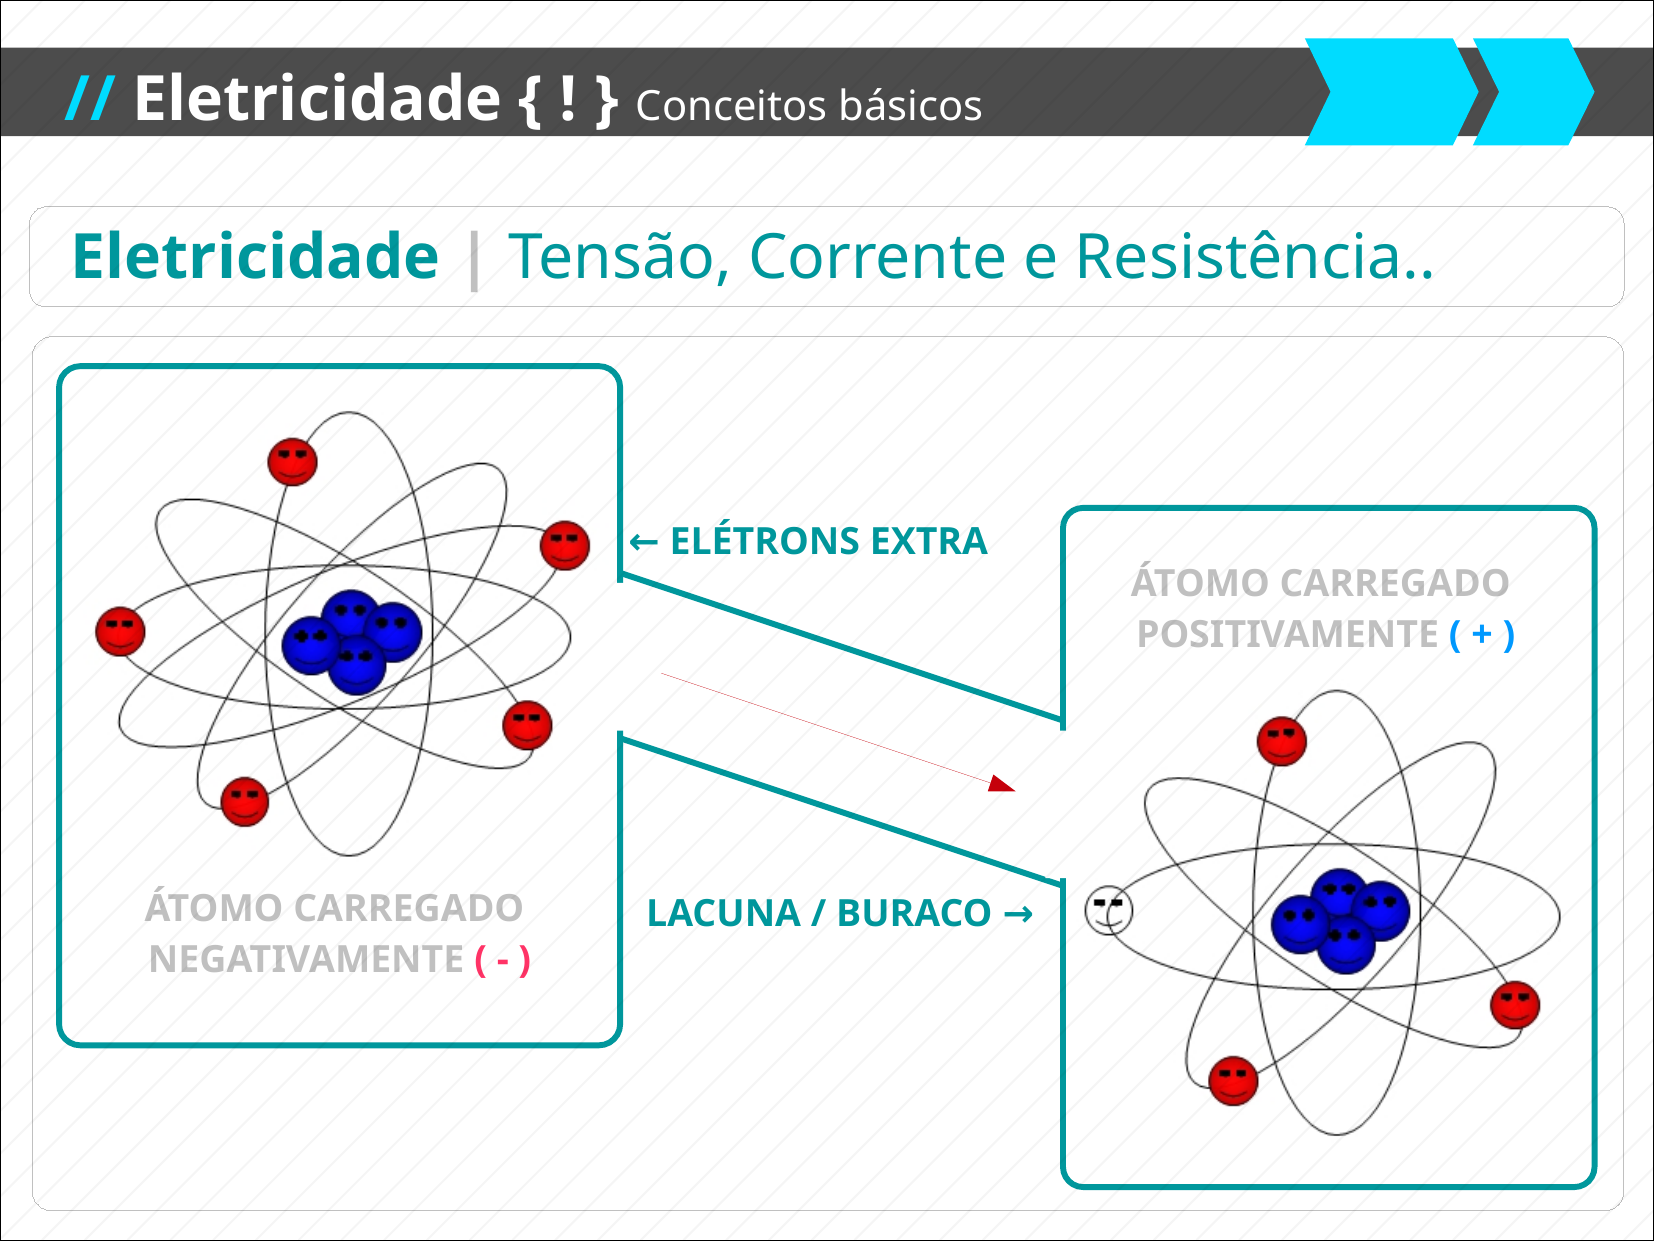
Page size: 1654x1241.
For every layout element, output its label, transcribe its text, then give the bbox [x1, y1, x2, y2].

text_box // Eletricidade { ! } Conceitos básicos [50, 32, 1054, 144]
text_box [0, 0, 1654, 1241]
